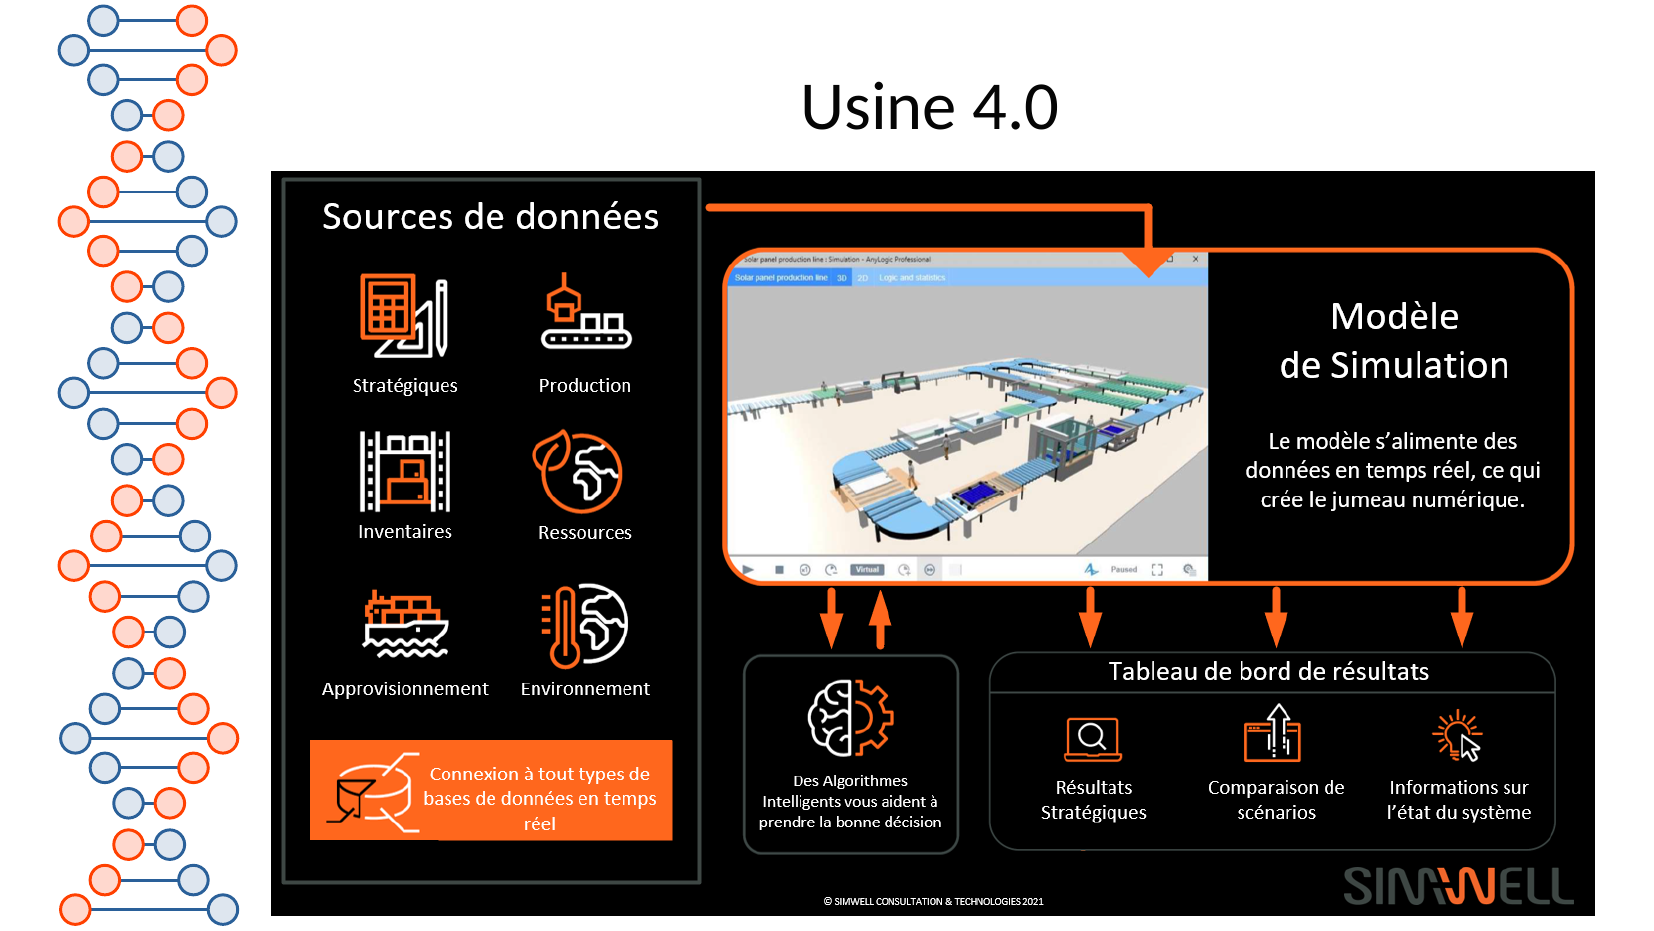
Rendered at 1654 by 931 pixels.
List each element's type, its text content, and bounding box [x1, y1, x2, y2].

picture [271, 171, 1595, 916]
title Usine 4.0 [265, 35, 1595, 189]
